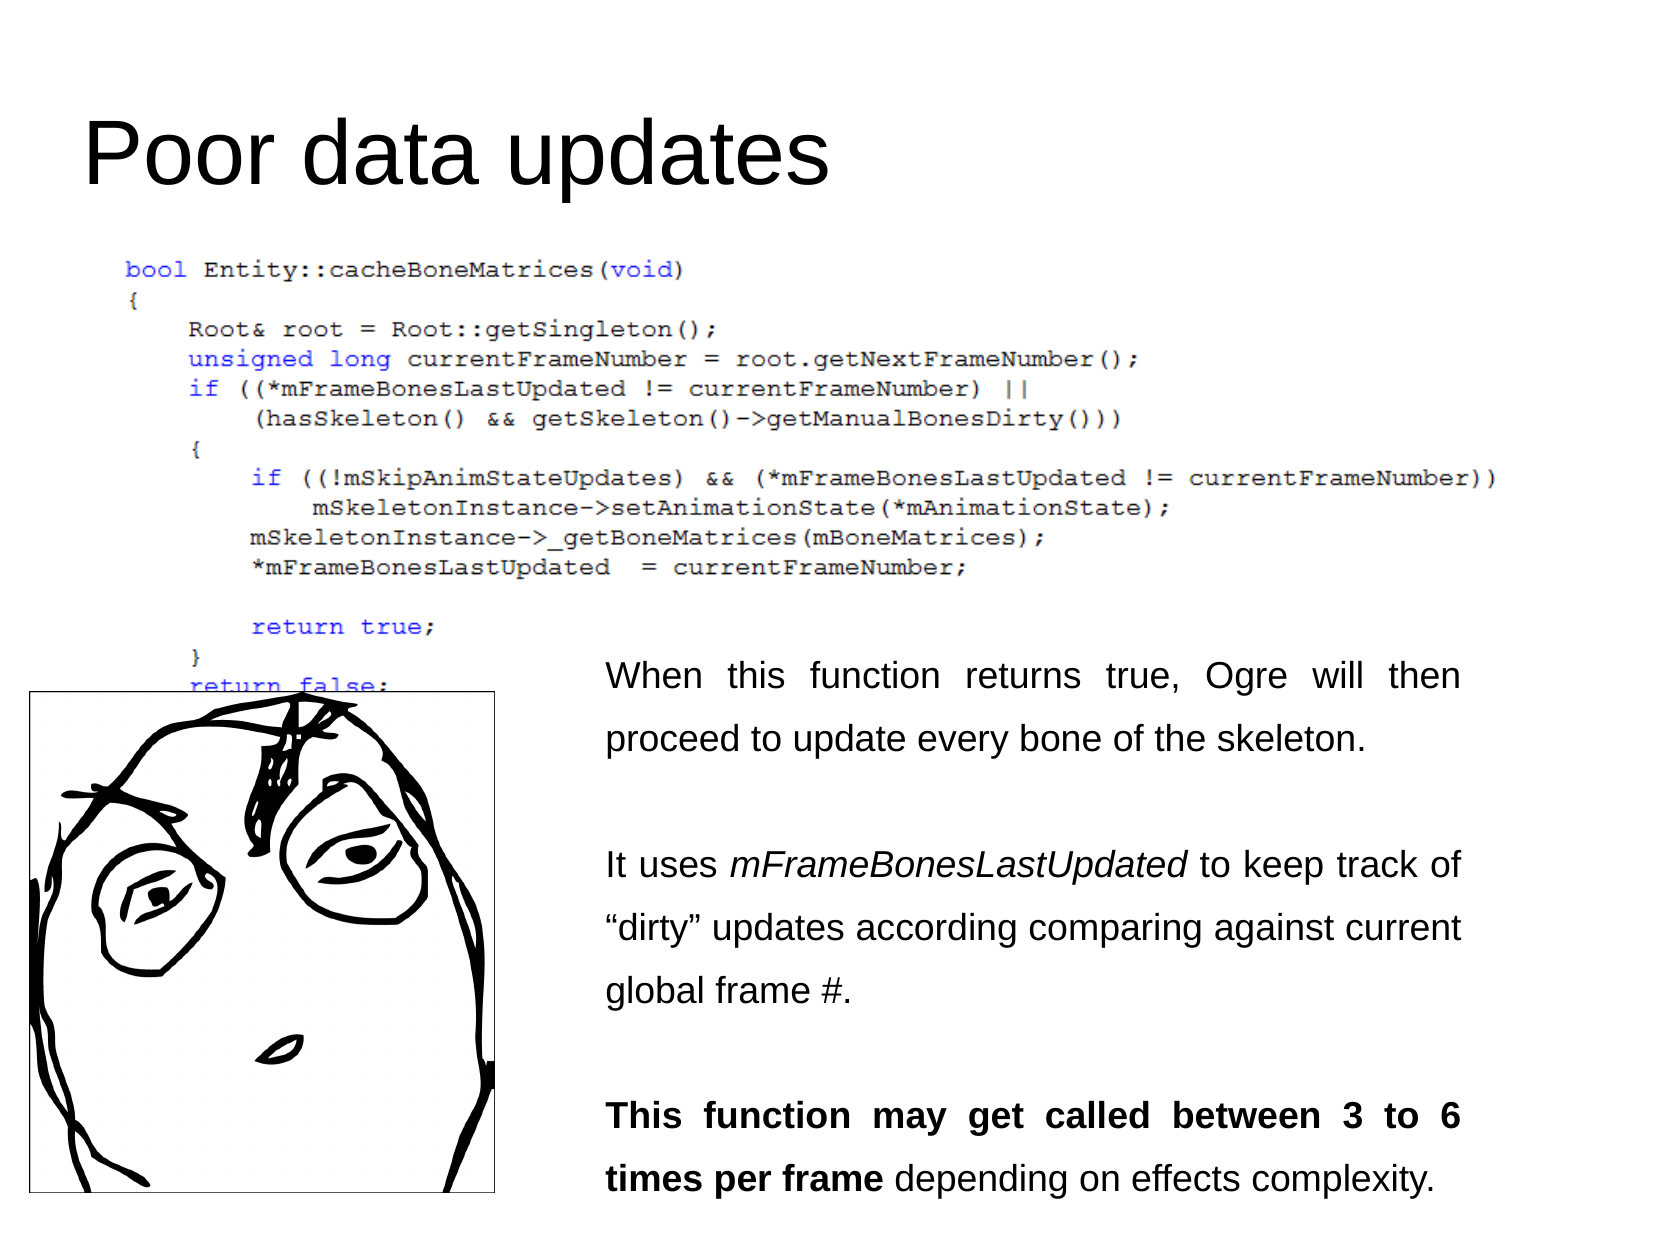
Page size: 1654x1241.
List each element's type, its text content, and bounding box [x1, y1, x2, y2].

text_box When this function returns true, Ogre will then proceed to update every bone of the skeleton. It uses mFrameBonesLastUpdated to keep track of “dirty” updates according comparing against current global frame #. This function may get called between 3 to 6 times per frame depending on effects complexity. [590, 625, 1477, 1191]
title Poor data updates [82, 49, 1571, 257]
picture [29, 252, 1517, 1193]
